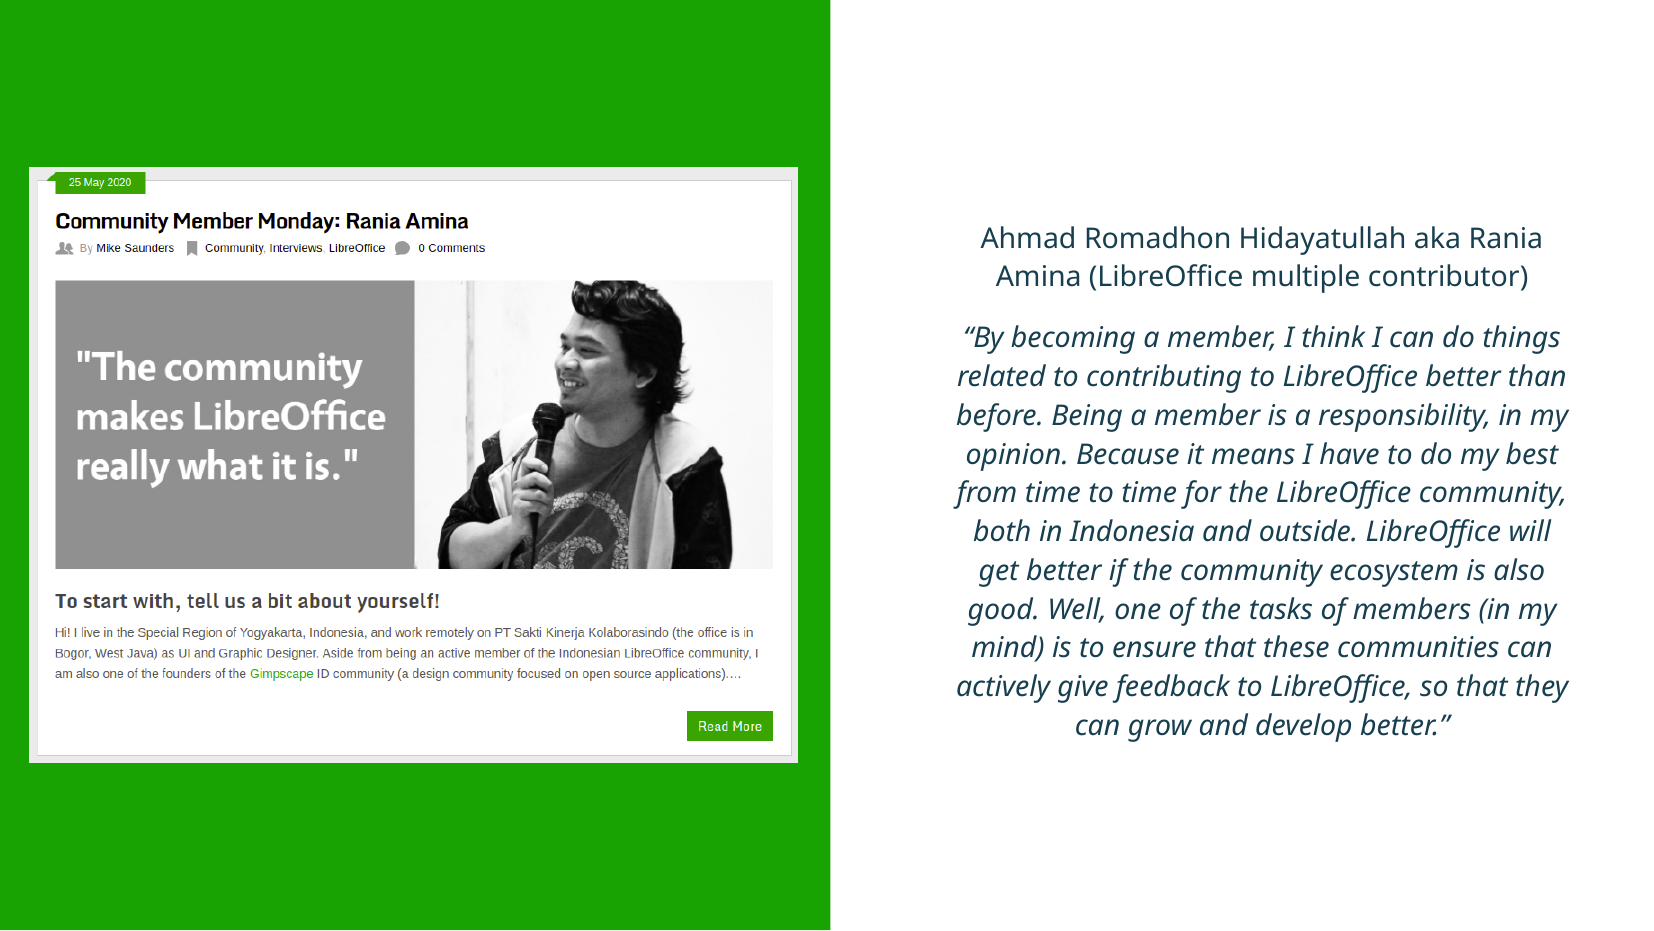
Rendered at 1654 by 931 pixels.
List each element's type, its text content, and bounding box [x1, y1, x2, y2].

picture [29, 167, 798, 763]
list Ahmad Romadhon Hidayatullah aka Rania Amina (LibreOffice multiple contributor) “By becoming a member, I think I can do things related to contributing to LibreOffice better than before. Being a member is a responsibility, in my opinion. Because it means I have to do my best from time to time for the LibreOffice community, both in Indonesia and outside. LibreOffice will get better if the community ecosystem is also good. Well, one of the tasks of members (in my mind) is to ensure that these communities can actively give feedback to LibreOffice, so that they can grow and develop better.” [900, 217, 1571, 758]
text_box [0, 0, 831, 931]
